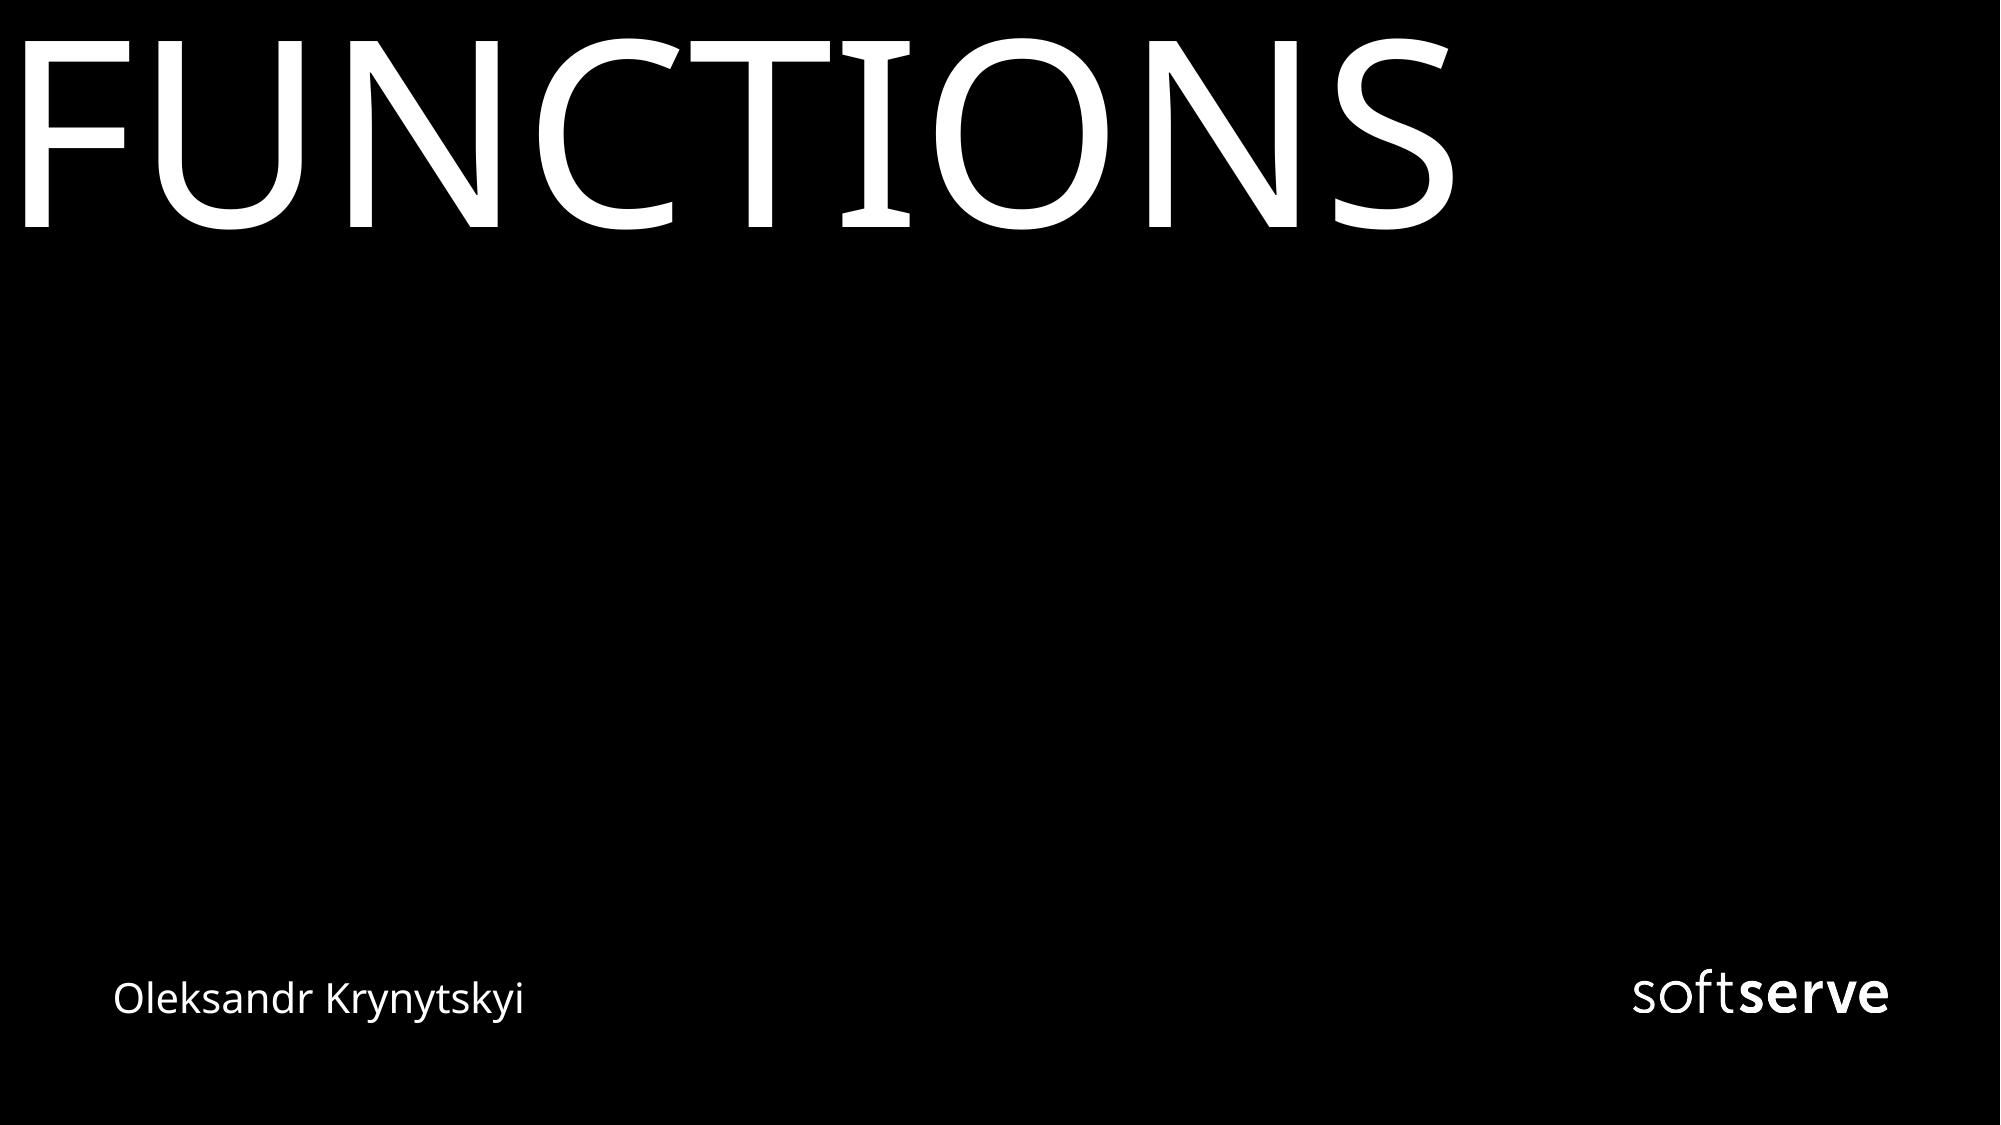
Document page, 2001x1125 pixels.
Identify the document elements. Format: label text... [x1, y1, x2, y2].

title FUNCTIONS [0, 0, 2000, 788]
list Oleksandr Krynytskyi [112, 970, 682, 1019]
picture [1633, 968, 1888, 1013]
